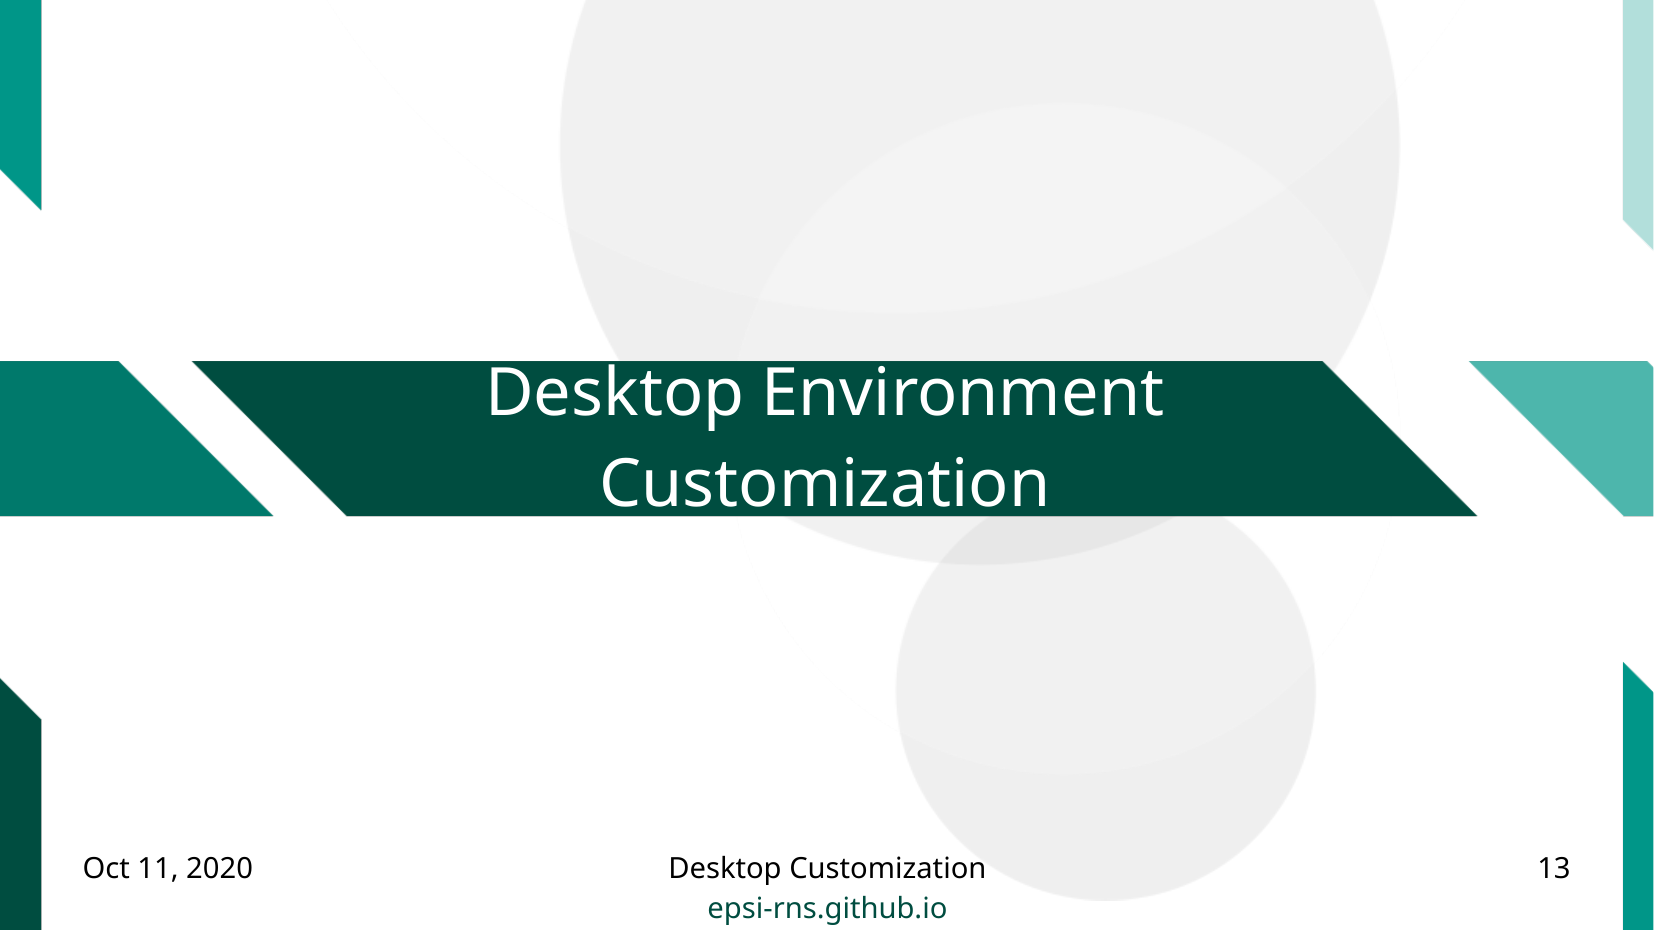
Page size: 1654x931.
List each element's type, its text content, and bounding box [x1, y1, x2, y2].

picture [0, 0, 1654, 930]
title Desktop Environment Customization [82, 351, 1568, 520]
